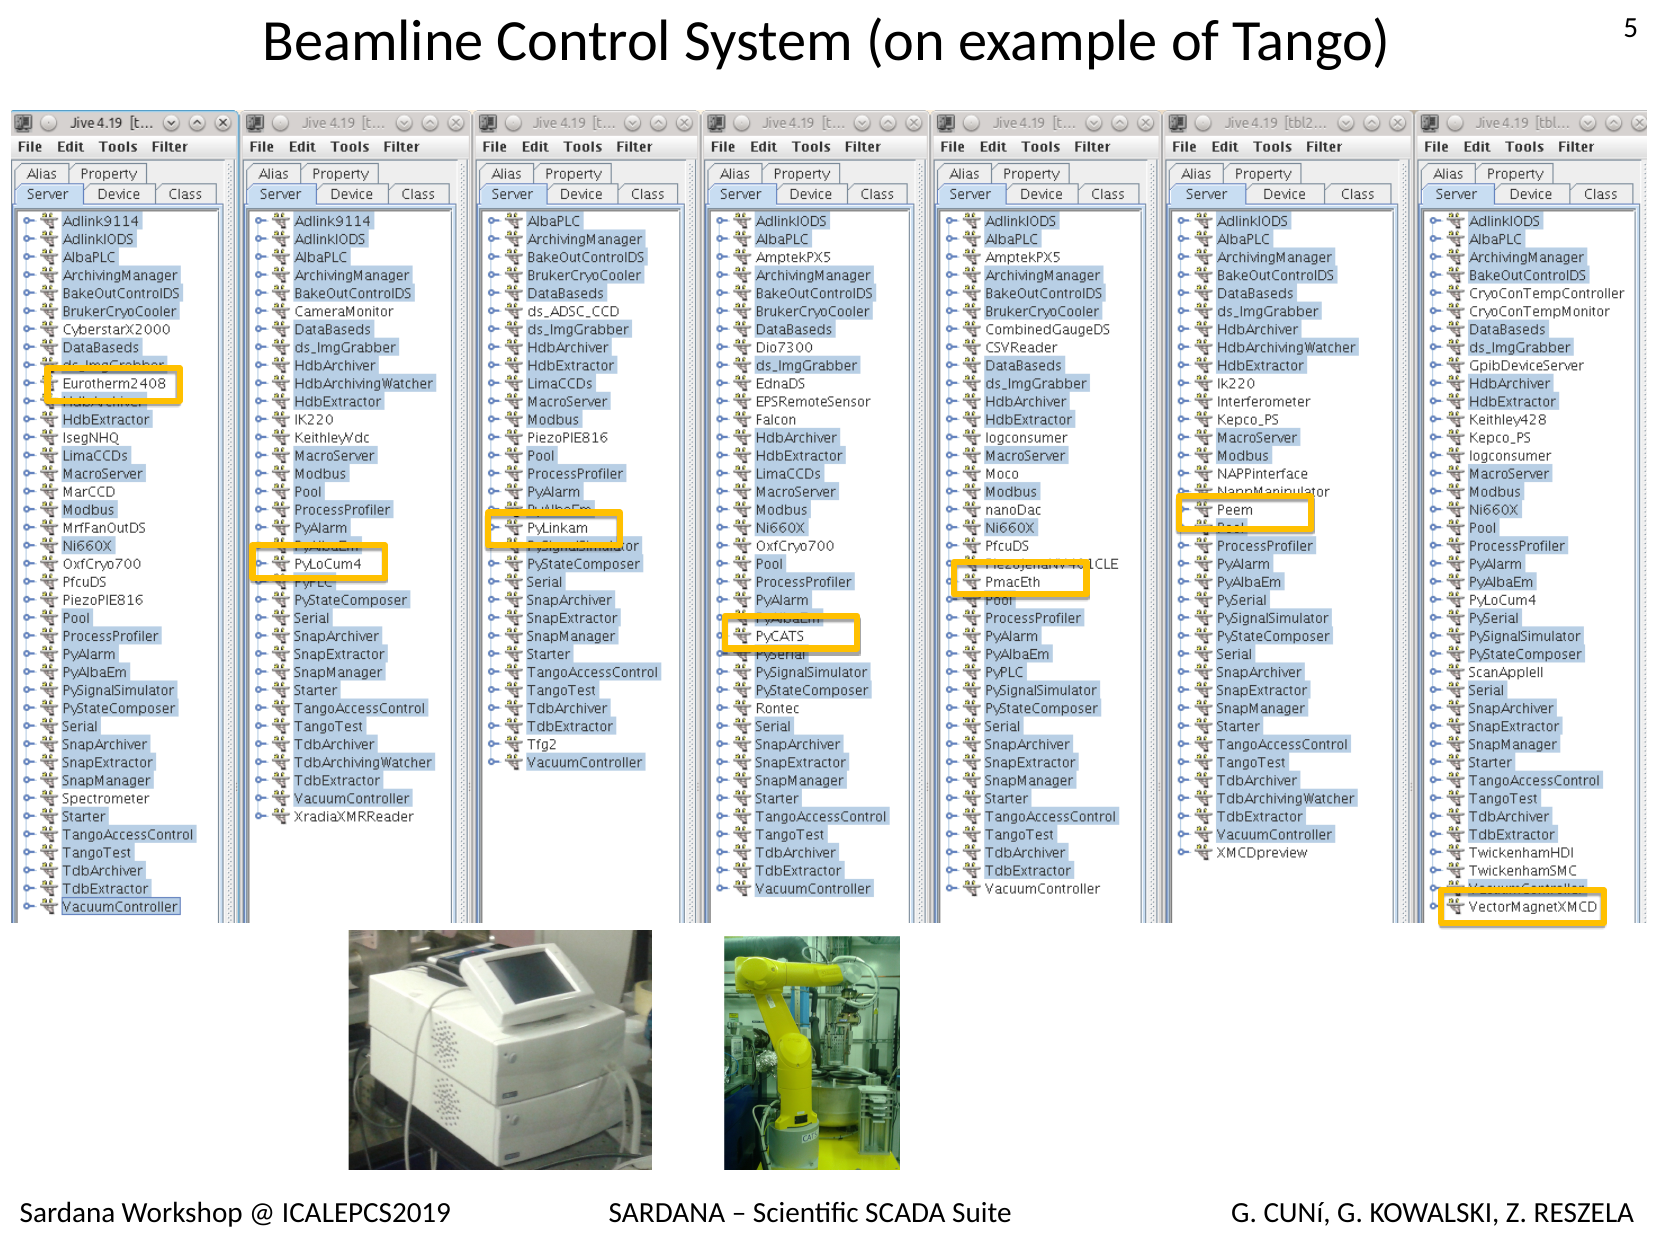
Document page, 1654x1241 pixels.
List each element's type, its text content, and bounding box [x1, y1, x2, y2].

picture [11, 110, 1647, 923]
picture [724, 936, 900, 1171]
title Beamline Control System (on example of Tango) [82, 2, 1571, 91]
picture [348, 930, 652, 1171]
picture [1444, 893, 1601, 920]
